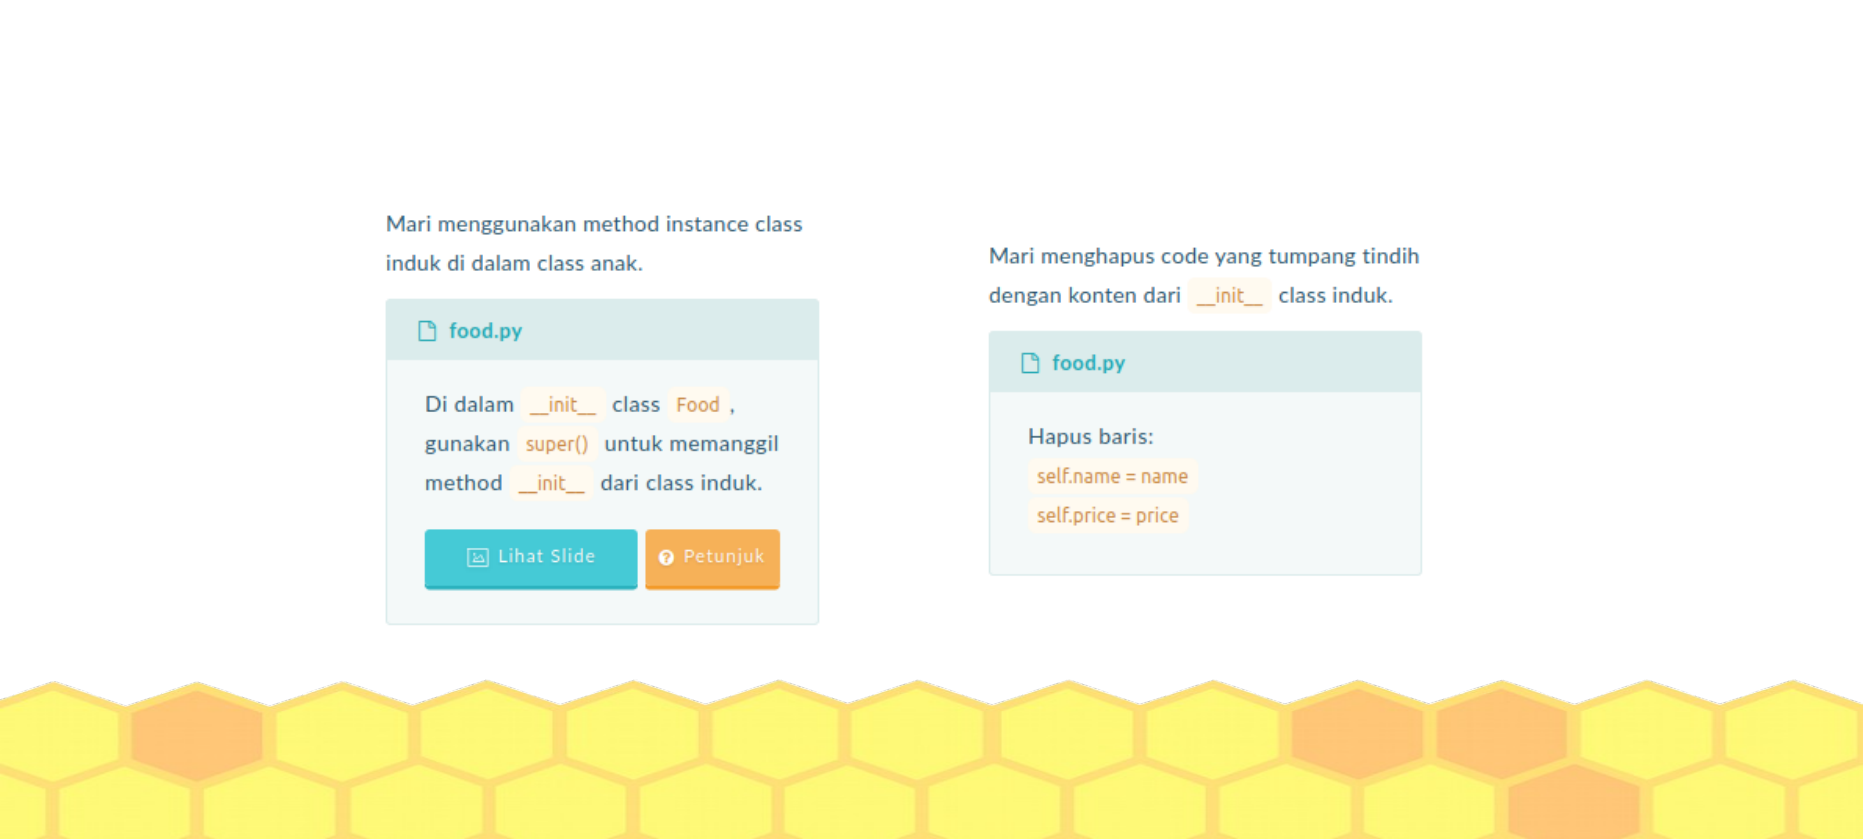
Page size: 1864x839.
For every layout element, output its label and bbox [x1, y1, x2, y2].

picture [375, 194, 832, 652]
picture [0, 677, 1863, 839]
picture [975, 237, 1438, 609]
